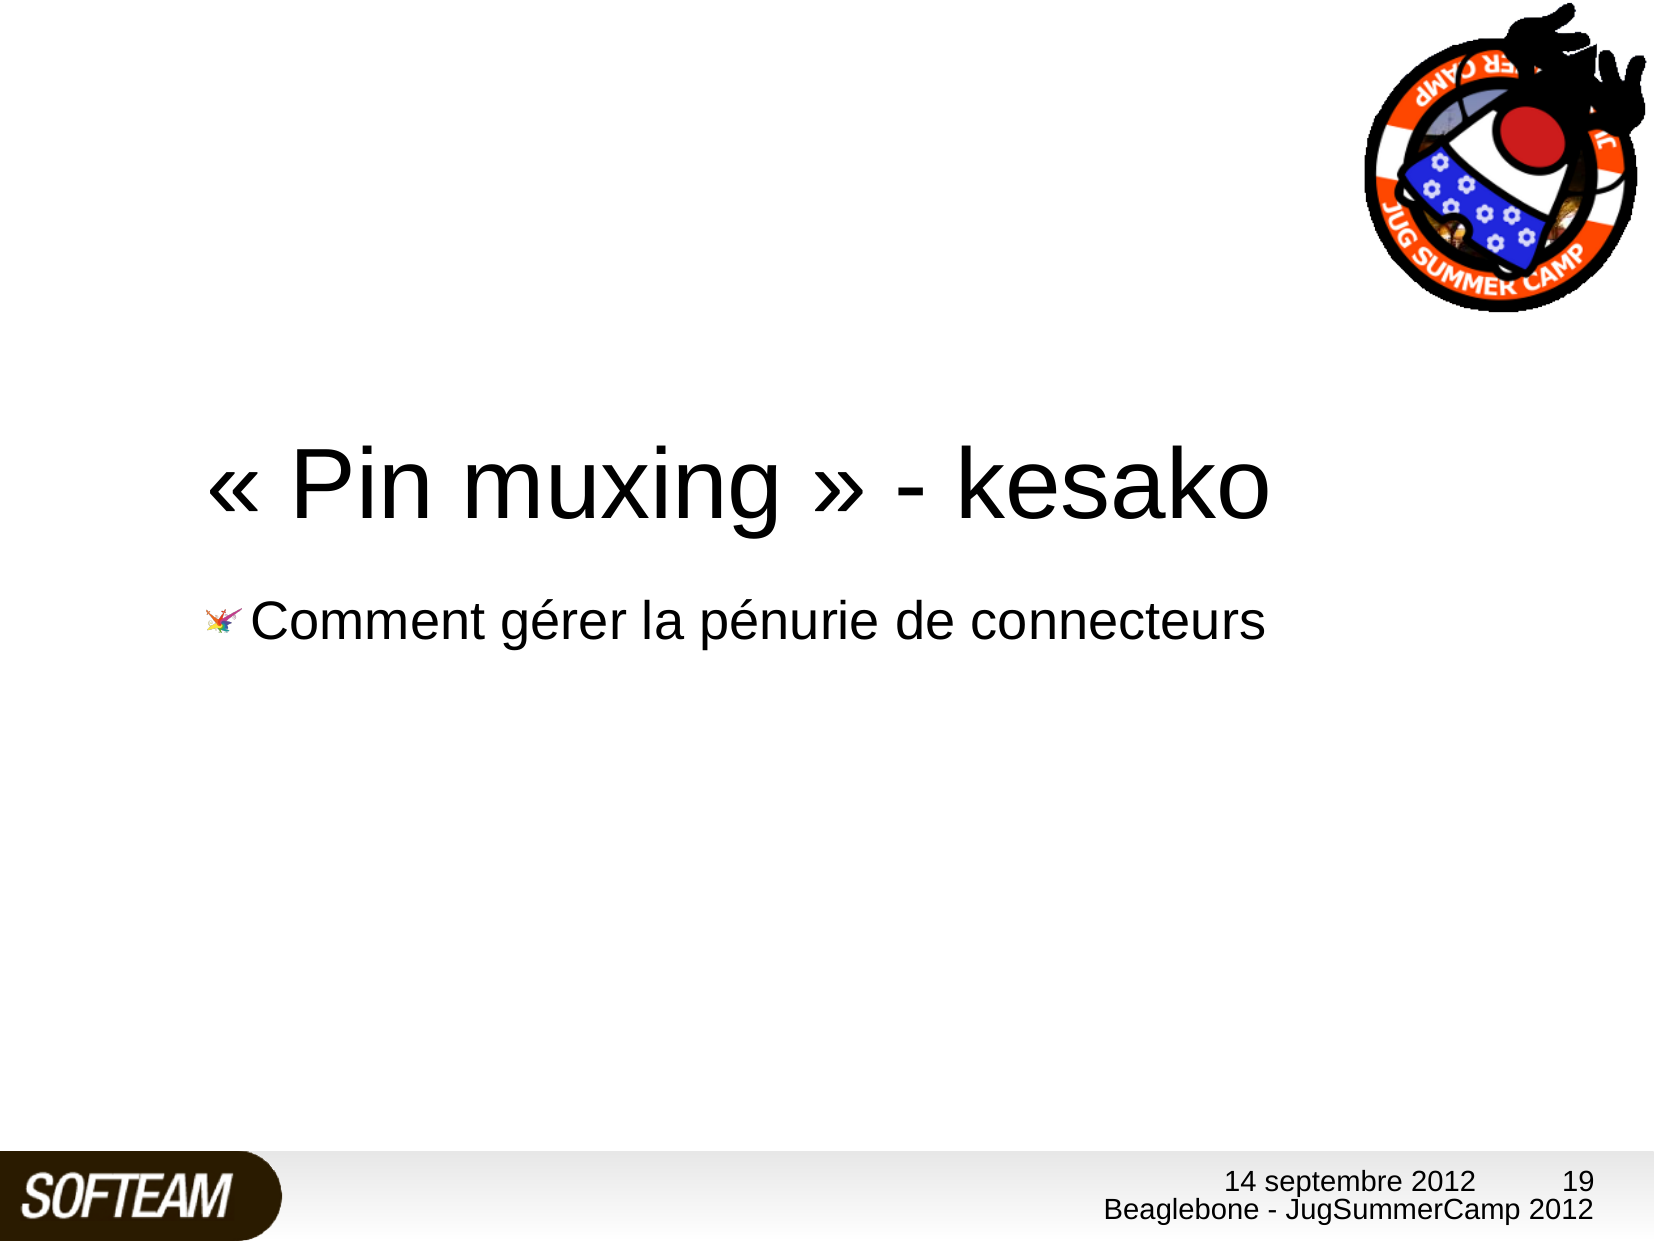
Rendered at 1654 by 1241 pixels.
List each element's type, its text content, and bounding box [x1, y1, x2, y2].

picture [0, 1151, 206, 1241]
list Comment gérer la pénurie de connecteurs [206, 590, 1477, 1241]
title « Pin muxing » - kesako [206, 395, 1477, 573]
picture [1358, 0, 1654, 323]
